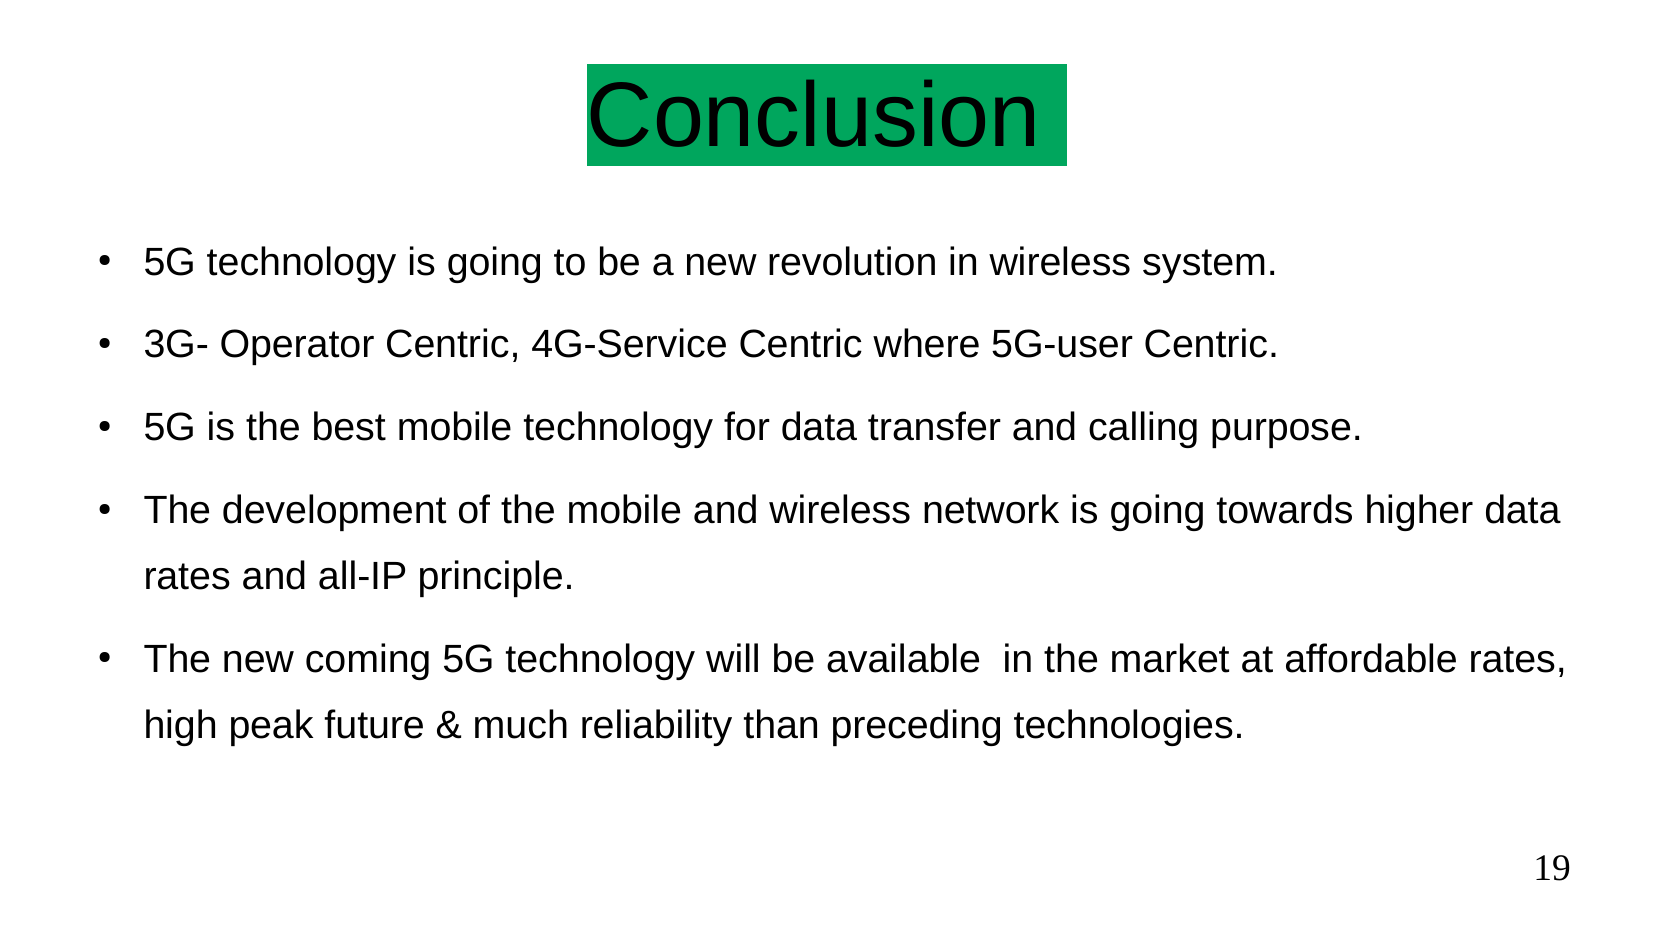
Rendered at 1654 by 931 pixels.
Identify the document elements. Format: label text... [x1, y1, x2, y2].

text_box 19 [1185, 847, 1571, 912]
list 5G technology is going to be a new revolution in wireless system. 3G- Operator Centric, 4G-Service Centric where 5G-user Centric. 5G is the best mobile technology for data transfer and calling purpose. The development of the mobile and wireless network is going towards higher data rates and all-IP principle. The new coming 5G technology will be available in the market at affordable rates, high peak future & much reliability than preceding technologies. [82, 217, 1571, 758]
title Conclusion [82, 37, 1571, 193]
